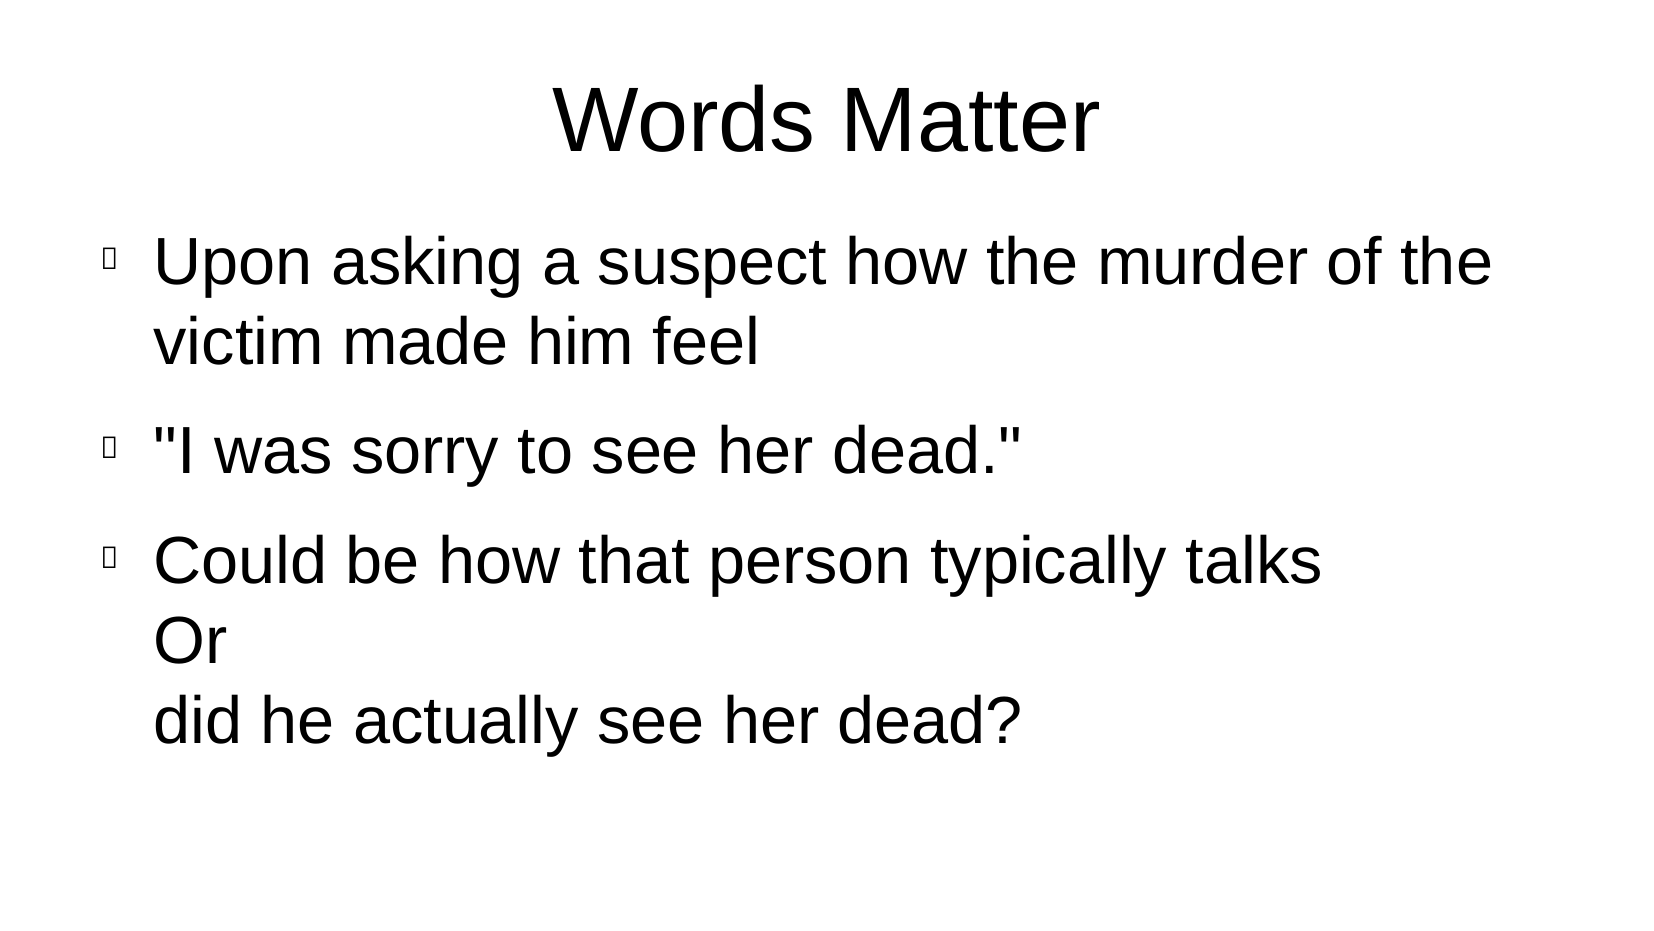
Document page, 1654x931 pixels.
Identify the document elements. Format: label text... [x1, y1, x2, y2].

title Words Matter [82, 37, 1571, 193]
list Upon asking a suspect how the murder of the victim made him feel "I was sorry to see her dead." Could be how that person typically talks Or did he actually see her dead? [82, 217, 1571, 757]
